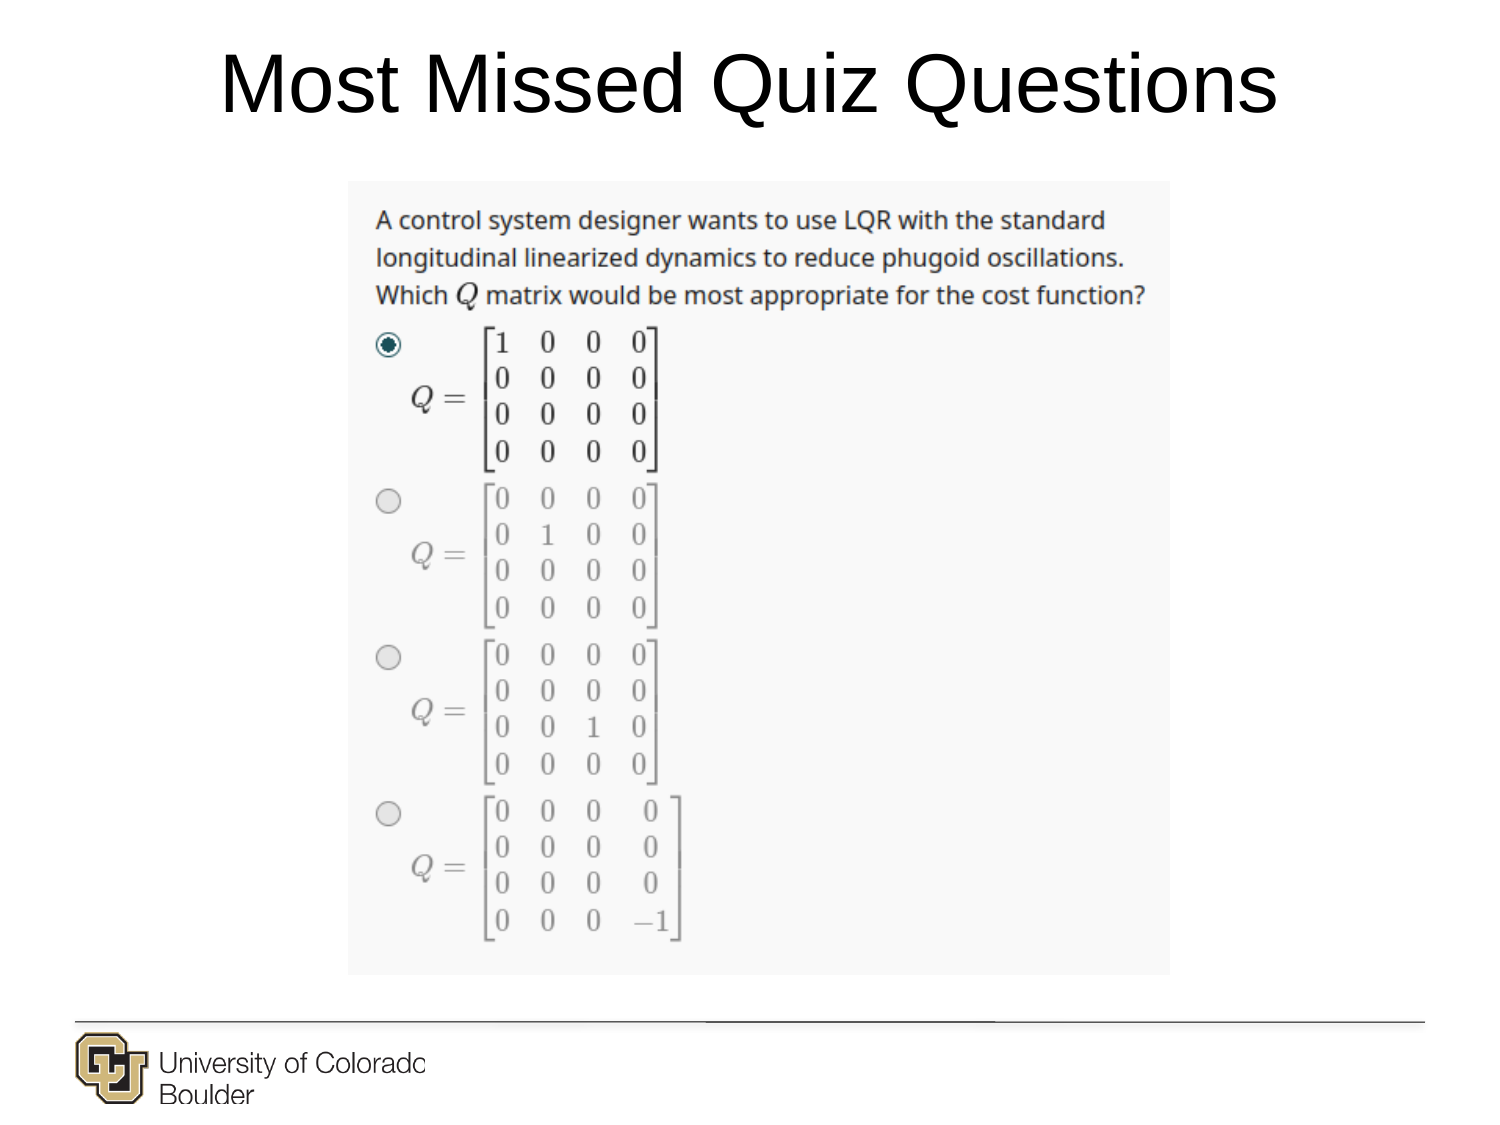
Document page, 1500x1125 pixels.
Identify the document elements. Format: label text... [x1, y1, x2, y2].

picture [348, 181, 1170, 976]
title Most Missed Quiz Questions [75, 18, 1425, 140]
